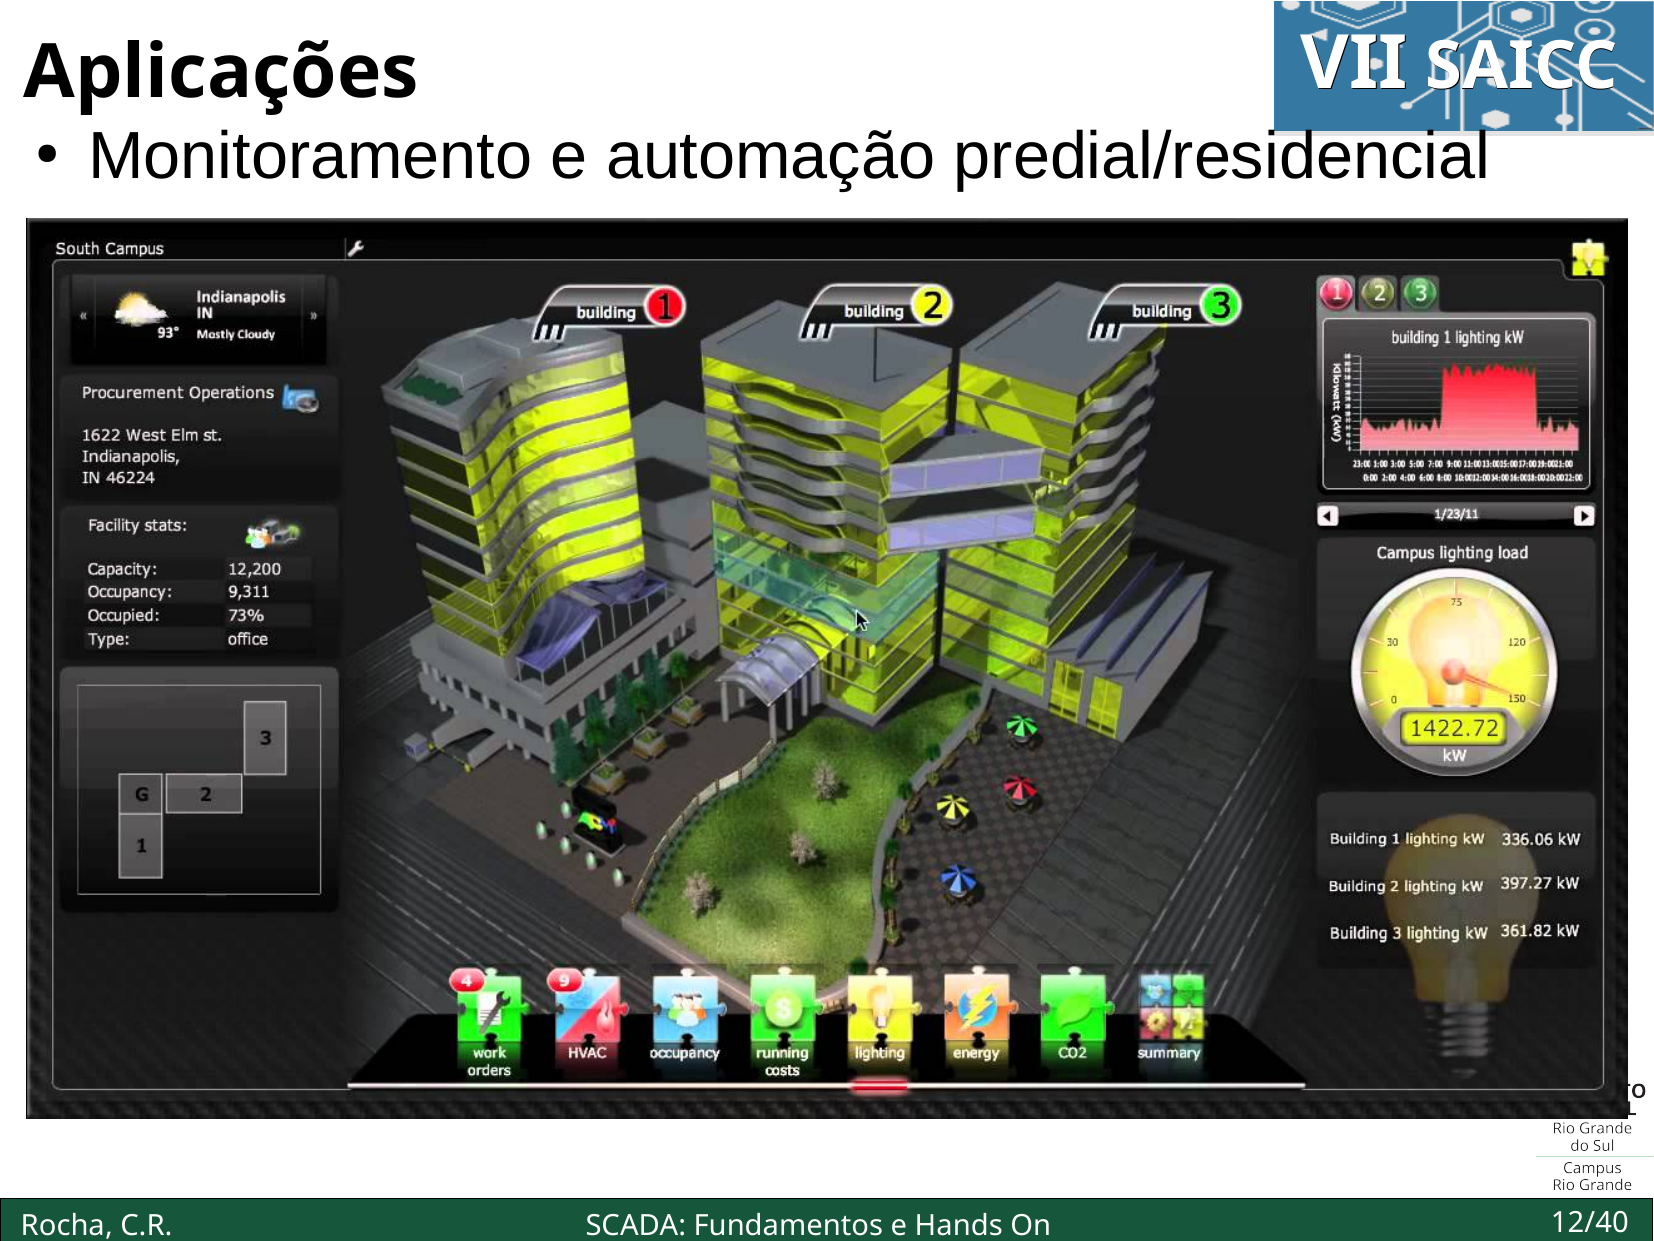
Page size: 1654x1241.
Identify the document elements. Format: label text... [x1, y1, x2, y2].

picture [1274, 1, 1654, 131]
list Monitoramento e automação predial/residencial [17, 118, 1625, 1152]
title Aplicações [23, 23, 1247, 113]
picture [26, 218, 1654, 1194]
